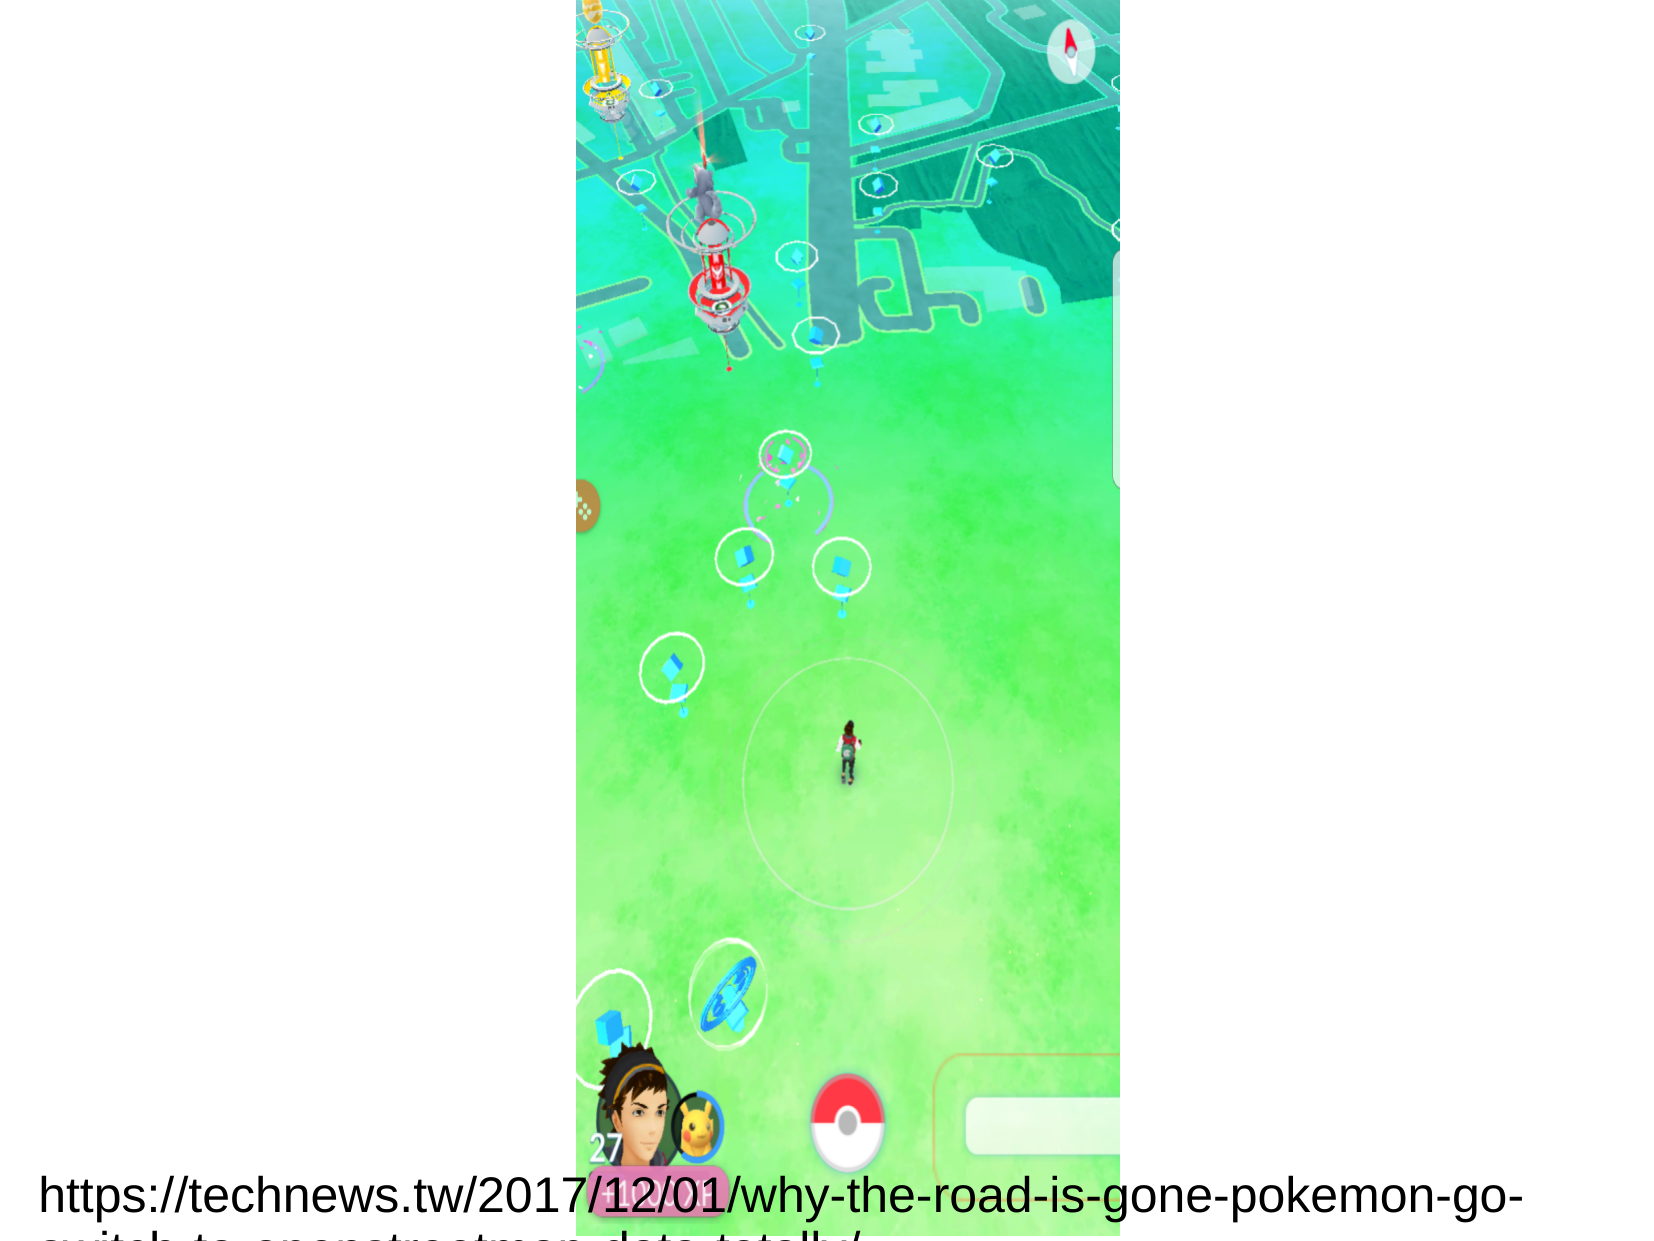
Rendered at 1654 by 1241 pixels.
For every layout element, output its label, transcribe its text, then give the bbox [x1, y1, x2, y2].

picture [576, 0, 1120, 1159]
text_box https://technews.tw/2017/12/01/why-the-road-is-gone-pokemon-go-switch-to-openstreetmap-data-totally/ [23, 1159, 1654, 1241]
